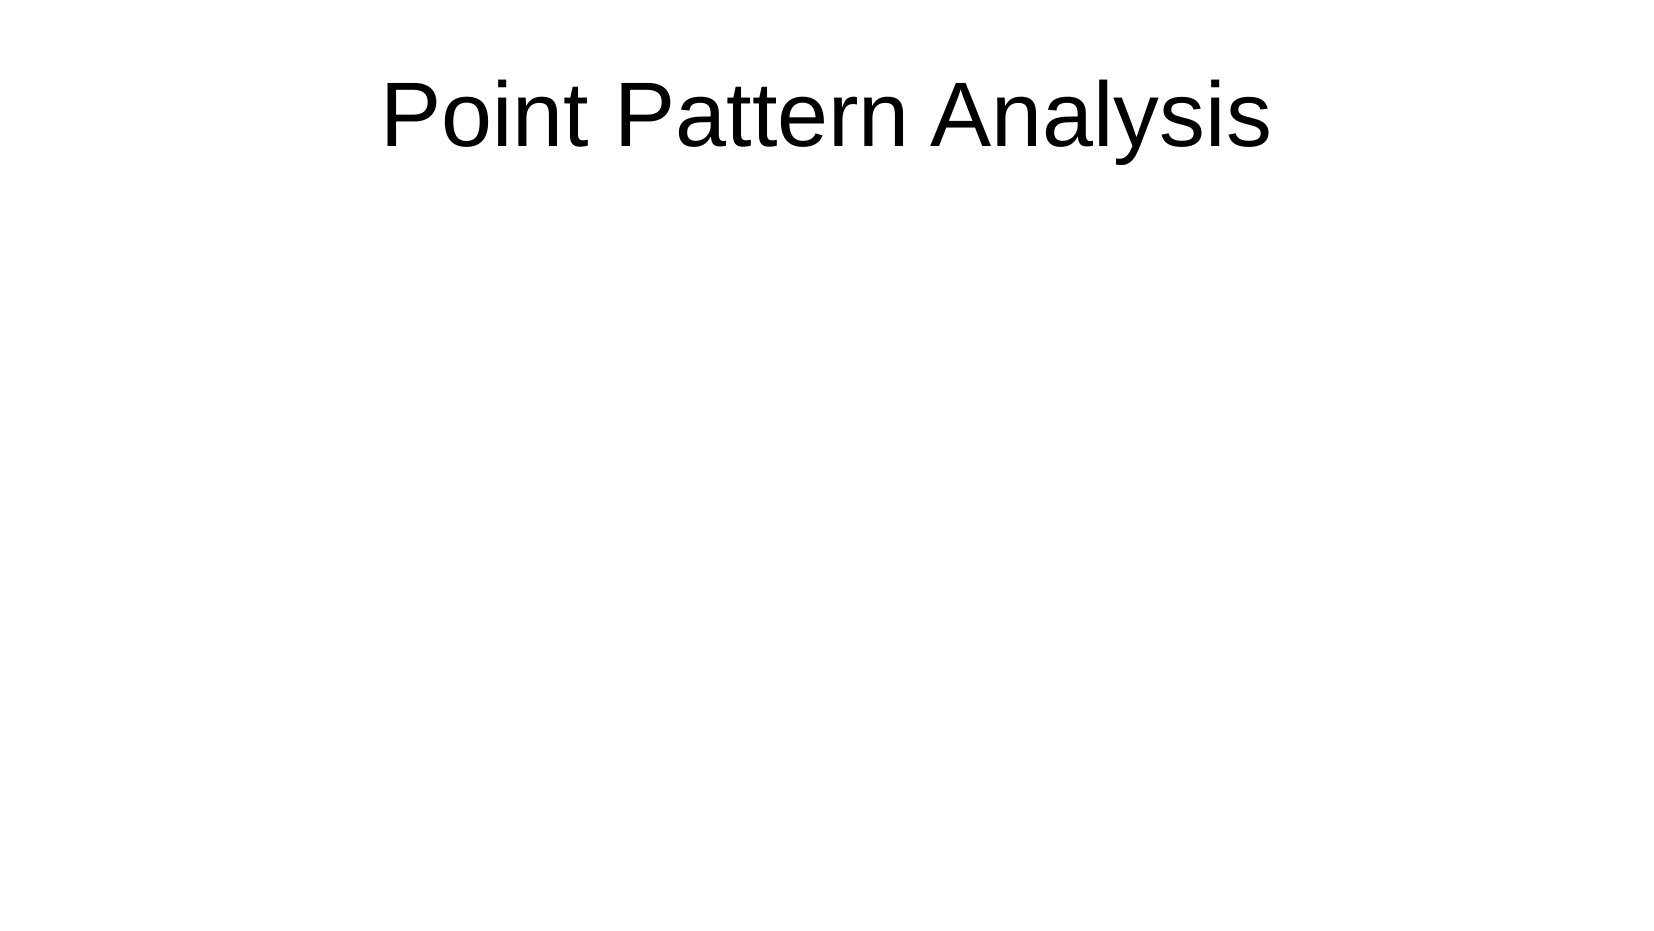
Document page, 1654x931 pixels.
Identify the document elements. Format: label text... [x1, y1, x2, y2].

title Point Pattern Analysis [82, 37, 1571, 193]
